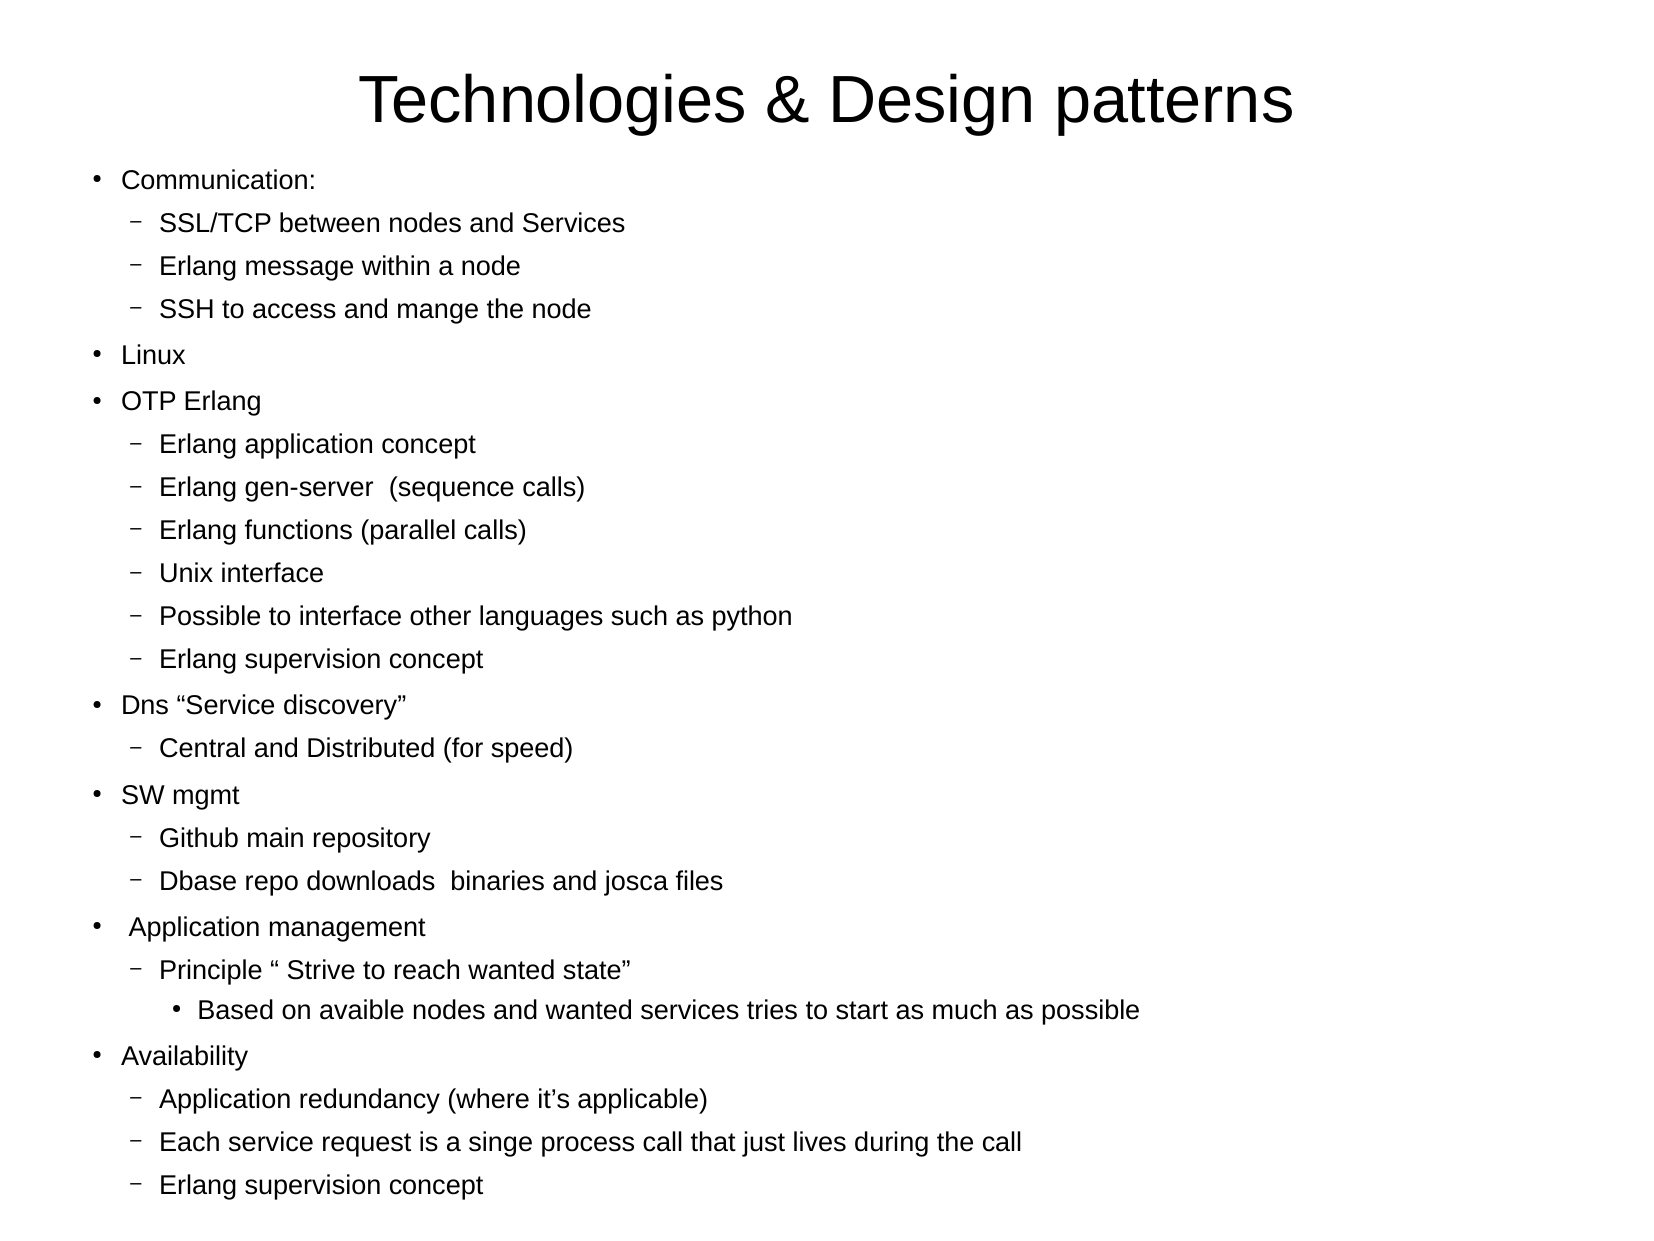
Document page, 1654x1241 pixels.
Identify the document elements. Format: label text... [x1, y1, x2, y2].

list Communication: SSL/TCP between nodes and Services Erlang message within a node SSH to access and mange the node Linux OTP Erlang Erlang application concept Erlang gen-server (sequence calls) Erlang functions (parallel calls) Unix interface Possible to interface other languages such as python Erlang supervision concept Dns “Service discovery” Central and Distributed (for speed) SW mgmt Github main repository Dbase repo downloads binaries and josca files Application management Principle “ Strive to reach wanted state” Based on avaible nodes and wanted services tries to start as much as possible Availability Application redundancy (where it’s applicable) Each service request is a singe process call that just lives during the call Erlang supervision concept [82, 165, 1571, 1201]
title Technologies & Design patterns [82, 49, 1571, 151]
